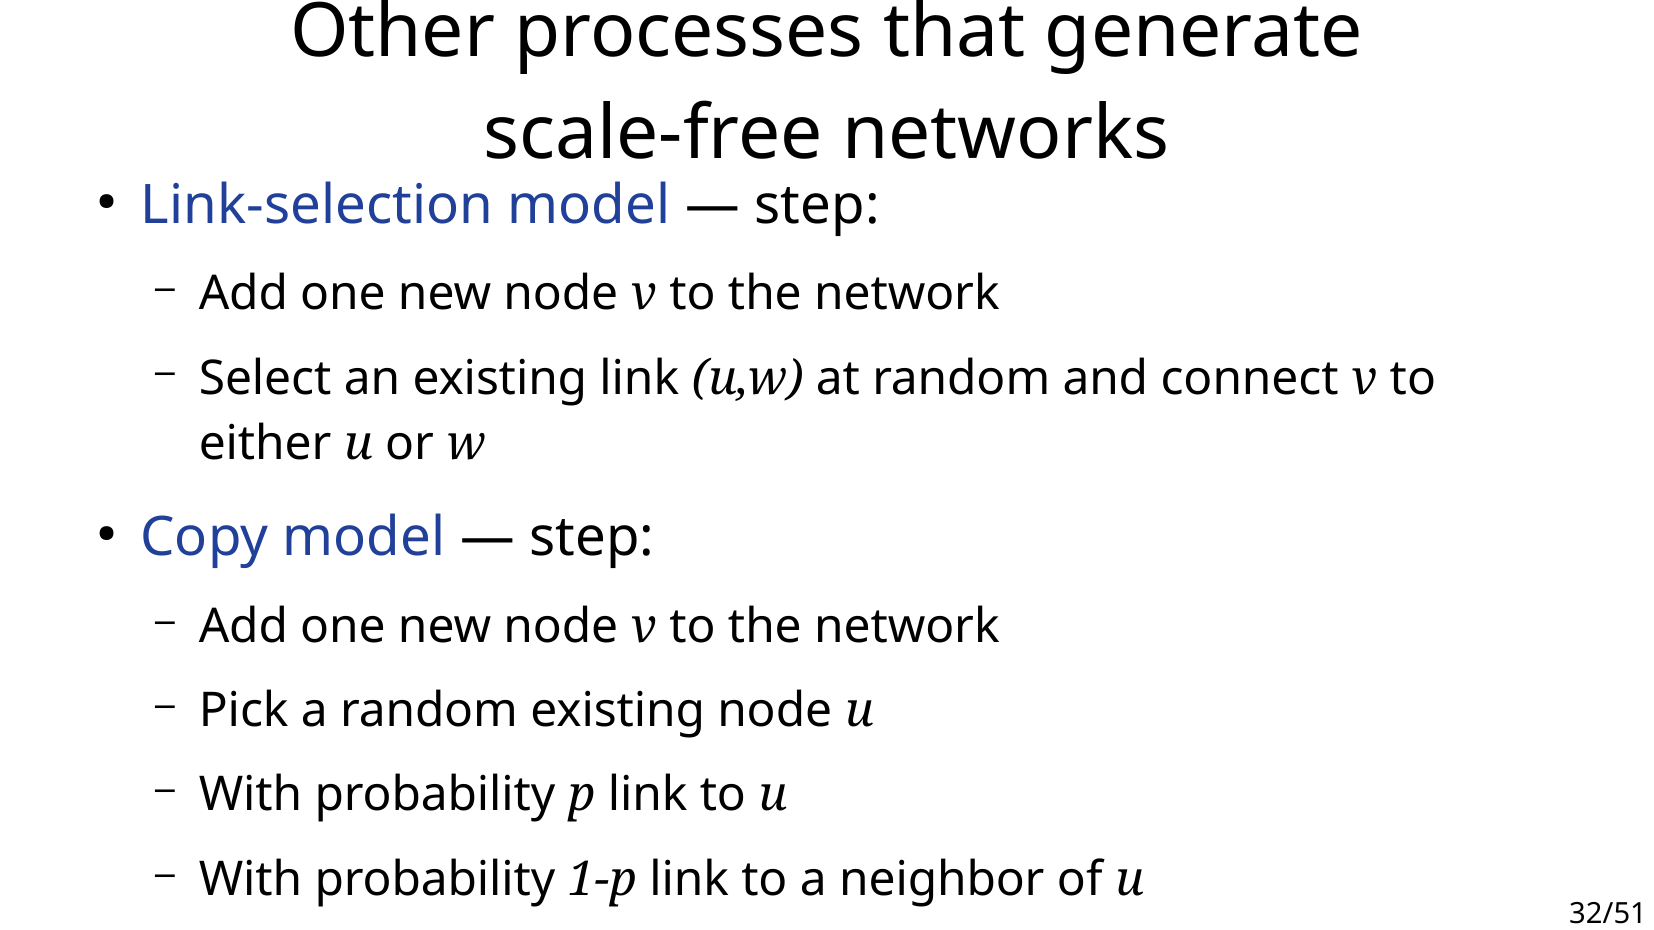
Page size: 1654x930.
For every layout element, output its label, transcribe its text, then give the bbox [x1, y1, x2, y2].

list Link-selection model — step: Add one new node v to the network Select an existing link (u,w) at random and connect v to either u or w Copy model ­— step: Add one new node v to the network Pick a random existing node u With probability p link to u With probability 1-p link to a neighbor of u [82, 165, 1571, 916]
title Other processes that generate scale-free networks [0, 0, 1653, 185]
